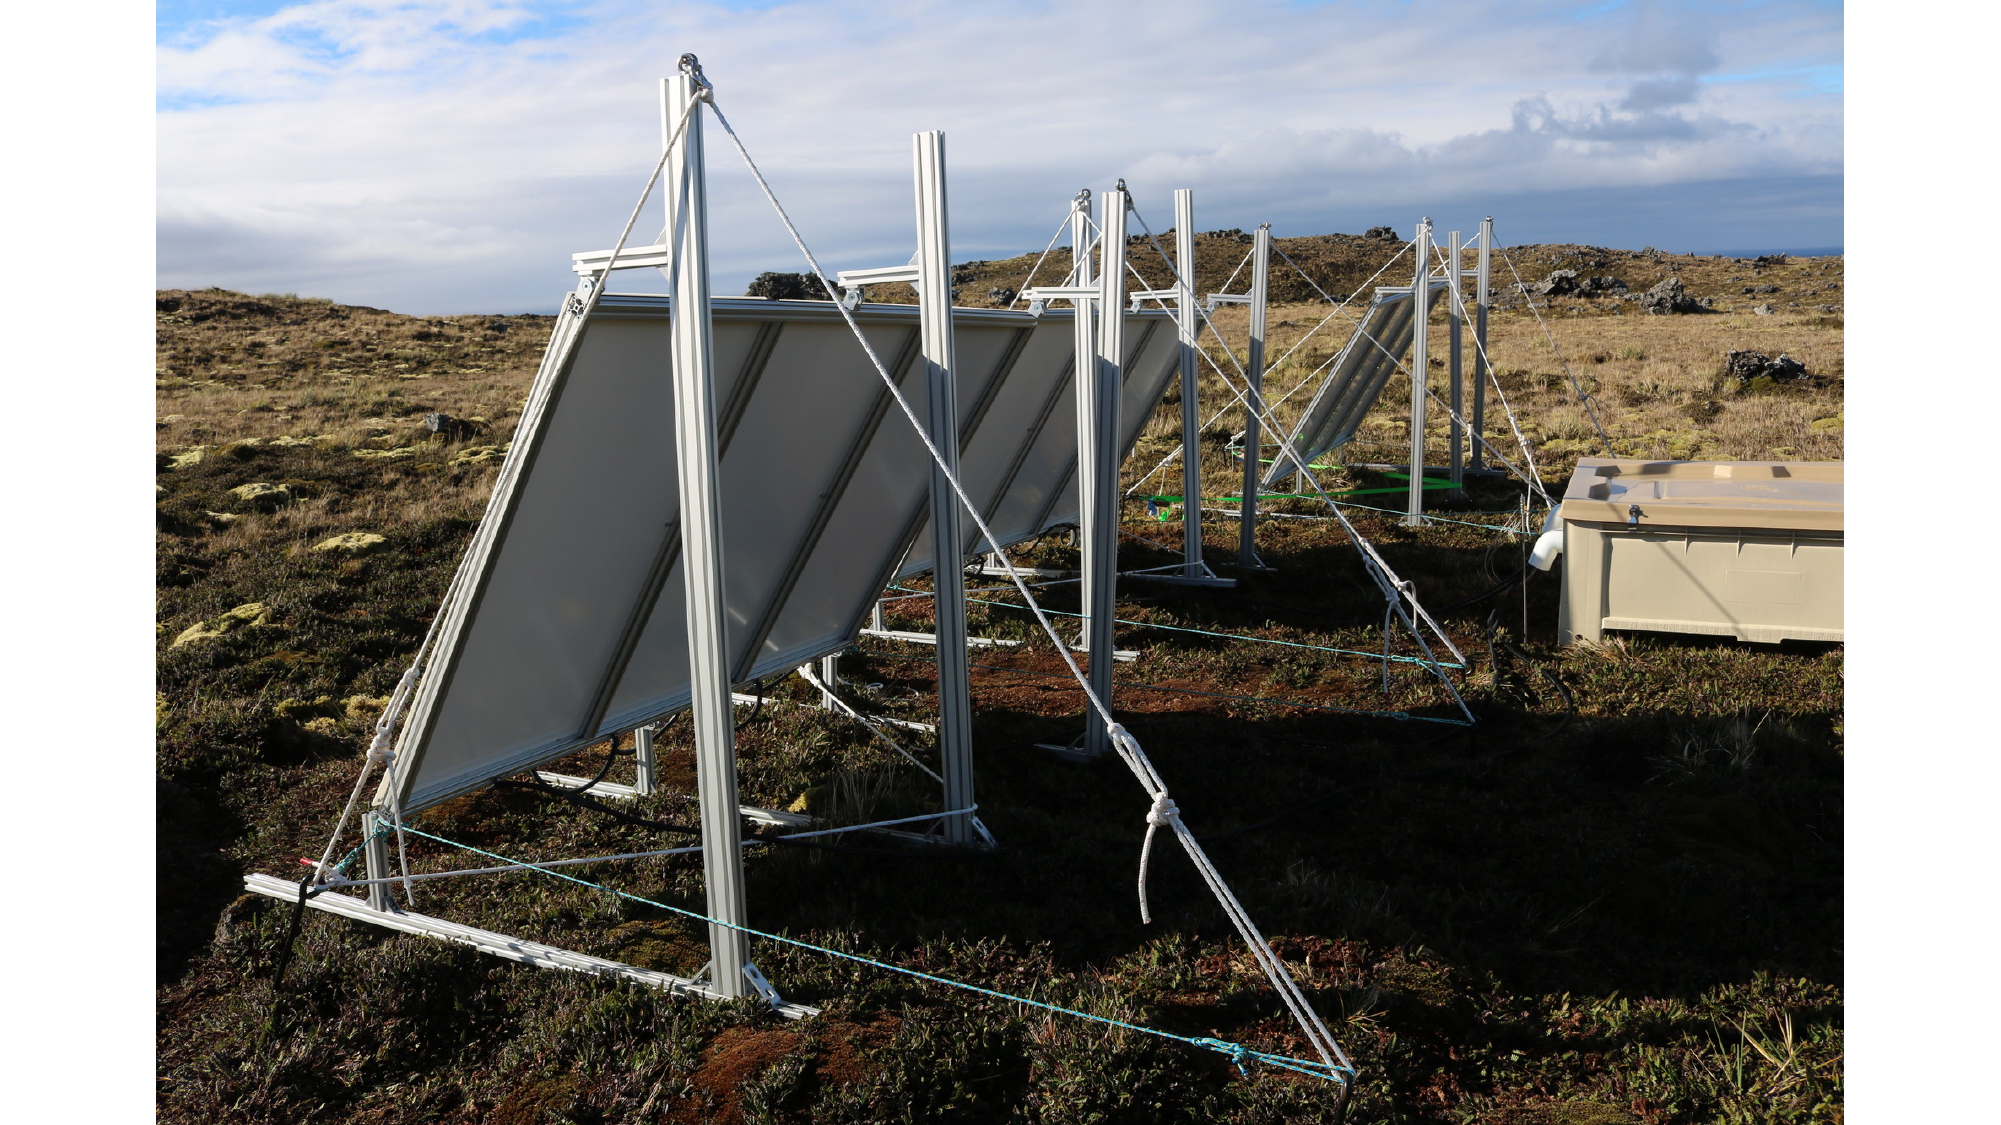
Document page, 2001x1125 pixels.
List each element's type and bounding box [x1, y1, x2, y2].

picture [156, 0, 1844, 1125]
